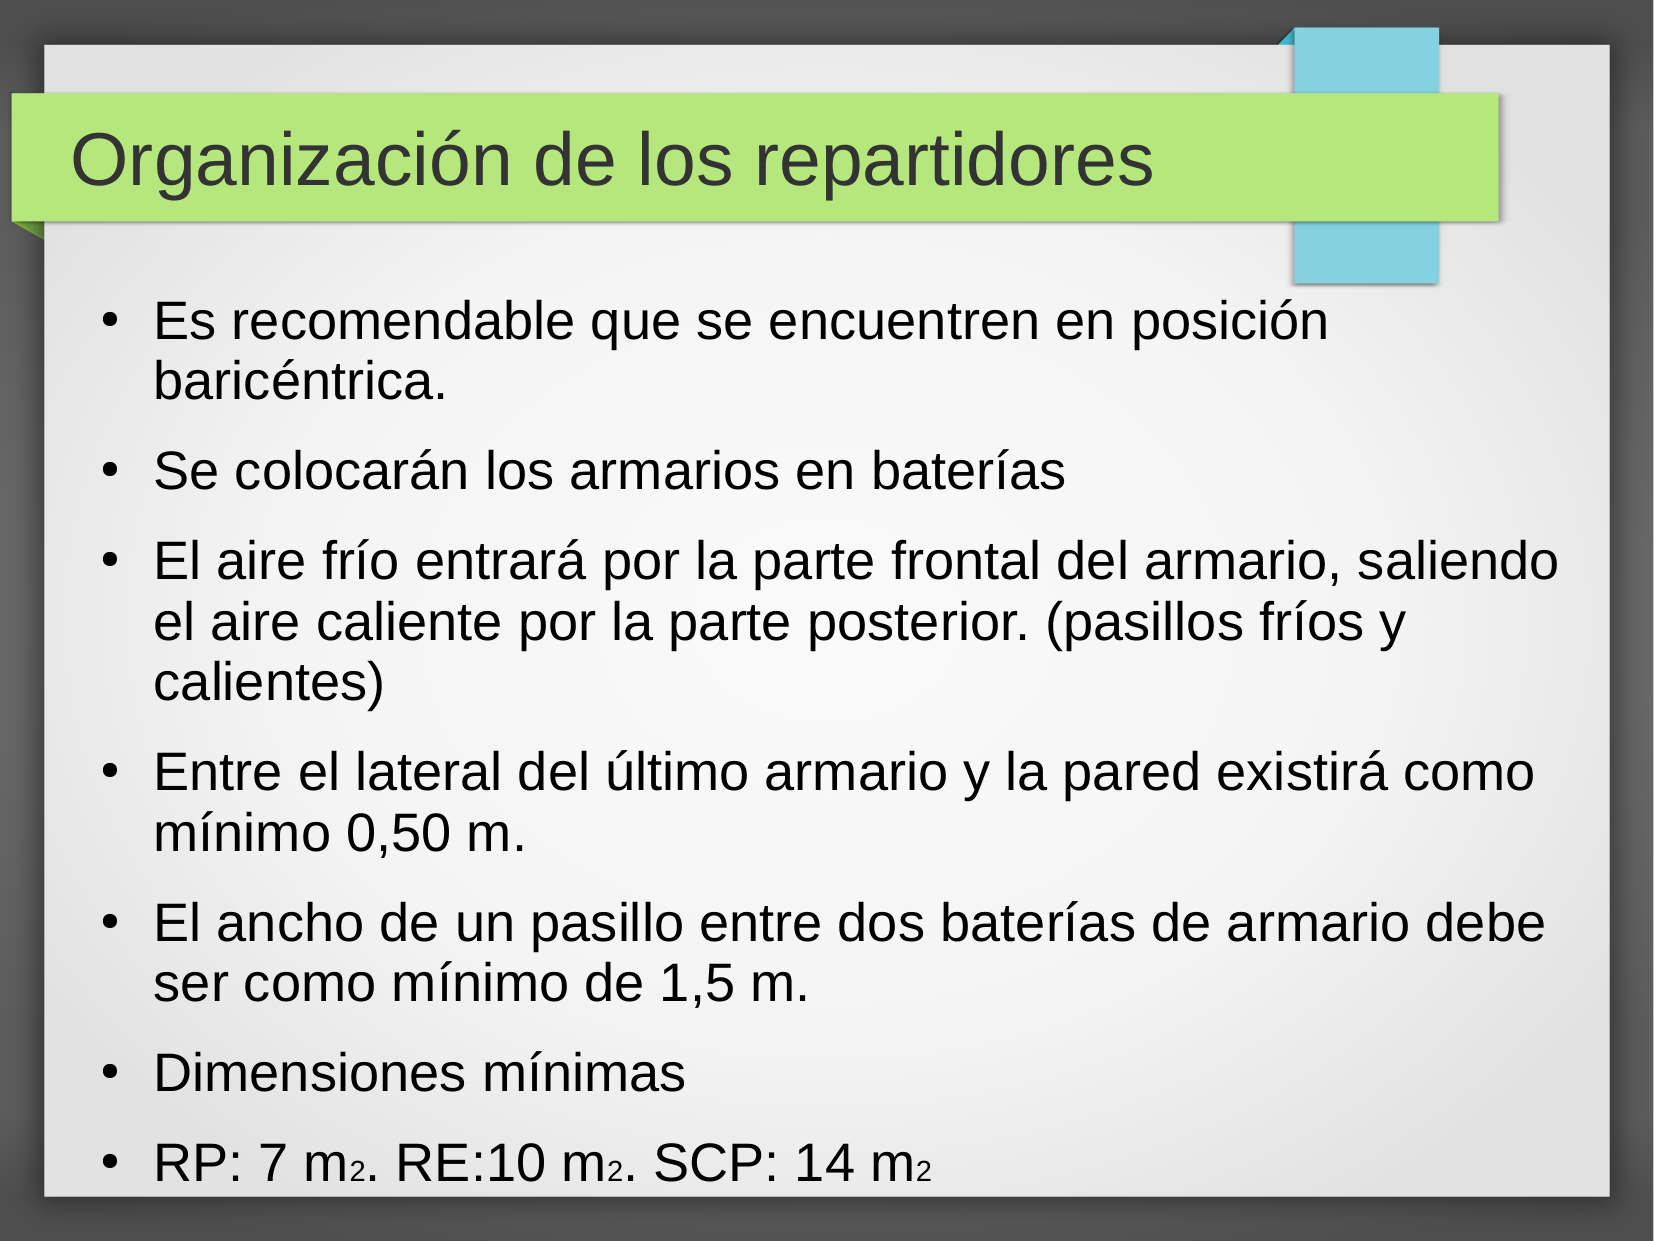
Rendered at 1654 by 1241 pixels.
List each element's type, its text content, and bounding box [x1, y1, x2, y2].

title Organización de los repartidores [70, 106, 1229, 213]
picture [0, 0, 1654, 1241]
list Es recomendable que se encuentren en posición baricéntrica. Se colocarán los armarios en baterías El aire frío entrará por la parte frontal del armario, saliendo el aire caliente por la parte posterior. (pasillos fríos y calientes) Entre el lateral del último armario y la pared existirá como mínimo 0,50 m. El ancho de un pasillo entre dos baterías de armario debe ser como mínimo de 1,5 m. Dimensiones mínimas RP: 7 m2. RE:10 m2. SCP: 14 m2 [82, 290, 1571, 1194]
